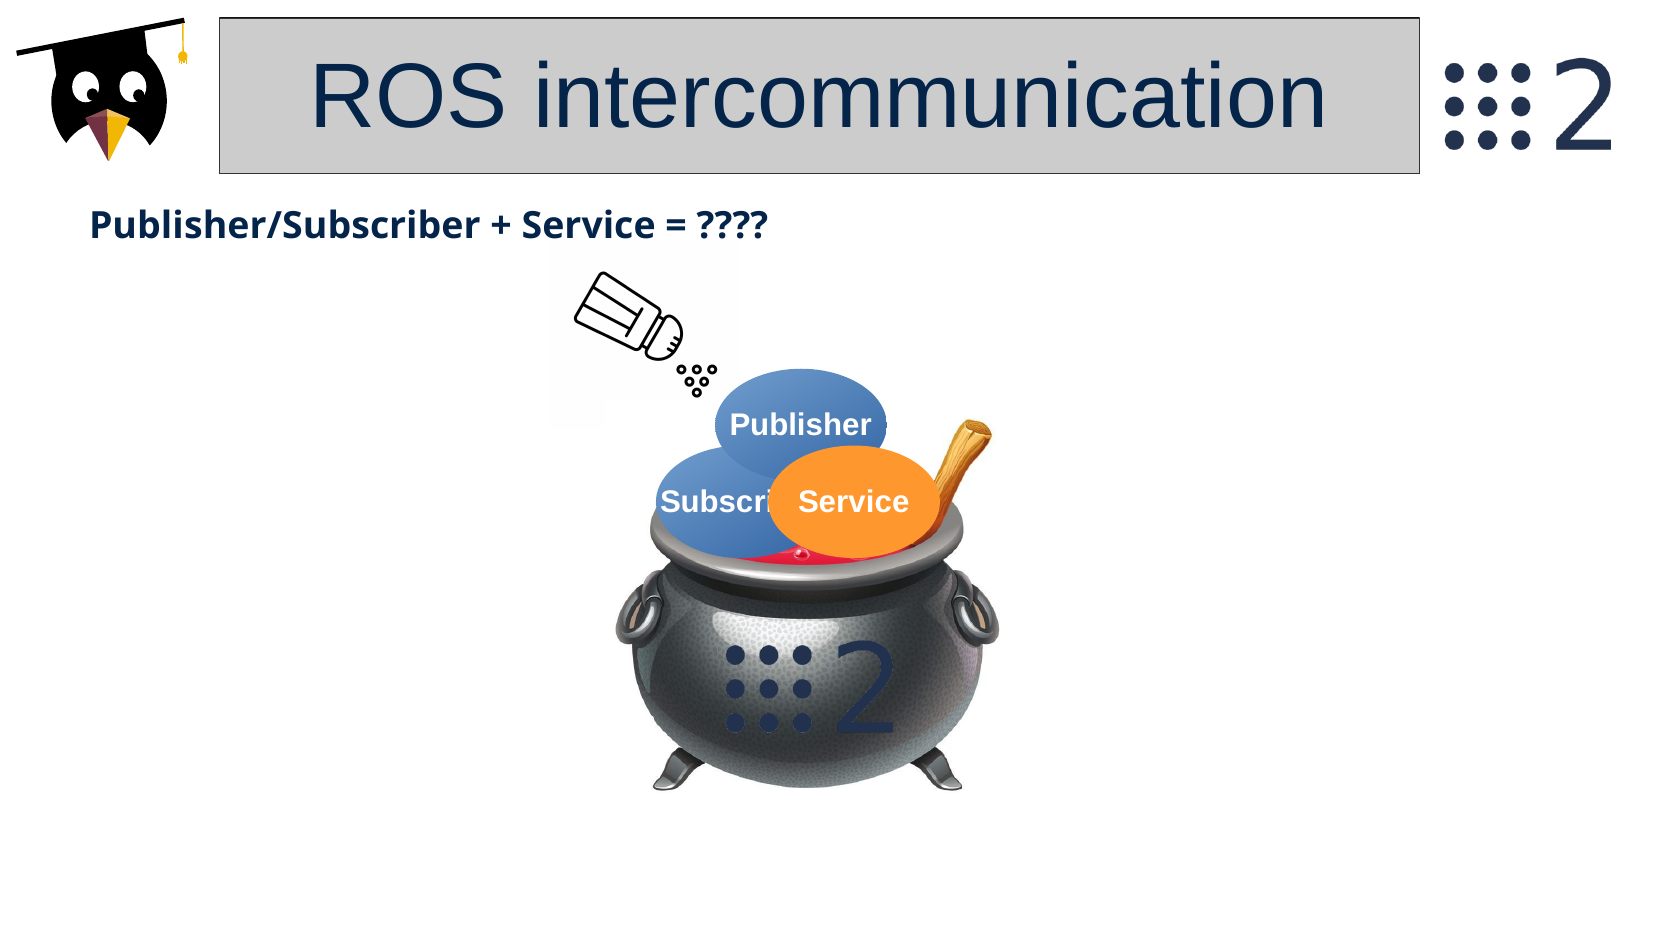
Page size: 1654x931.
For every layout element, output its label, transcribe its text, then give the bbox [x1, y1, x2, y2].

text_box Publisher/Subscriber + Service = ???? [74, 193, 1013, 259]
picture [550, 259, 1013, 823]
title ROS intercommunication [219, 18, 1420, 174]
picture [16, 17, 188, 161]
text_box Publisher [715, 368, 887, 479]
text_box Subscriber [655, 447, 797, 559]
picture [1444, 21, 1611, 188]
text_box Service [768, 445, 940, 559]
